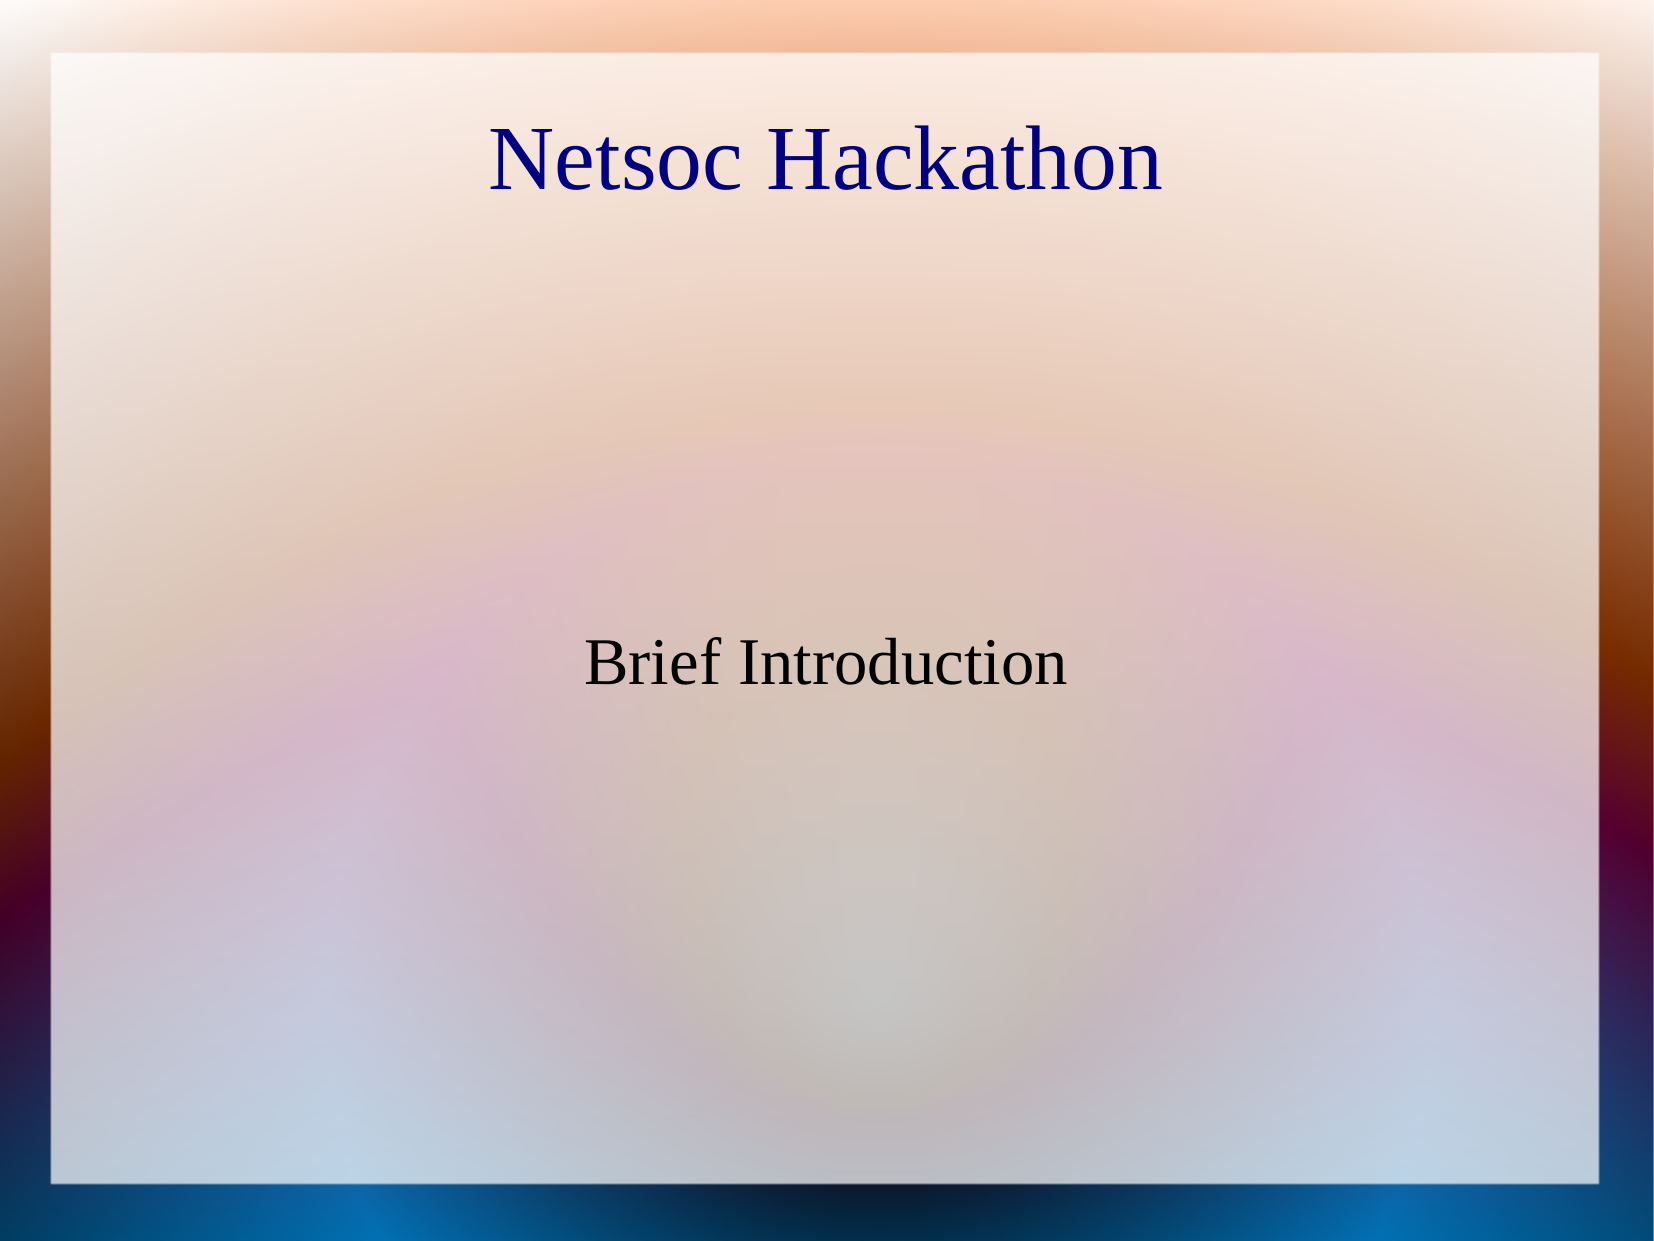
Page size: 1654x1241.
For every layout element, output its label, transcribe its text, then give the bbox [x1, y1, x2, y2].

subtitle Brief Introduction [82, 290, 1571, 1034]
picture [0, 0, 1654, 1241]
title Netsoc Hackathon [82, 55, 1571, 263]
